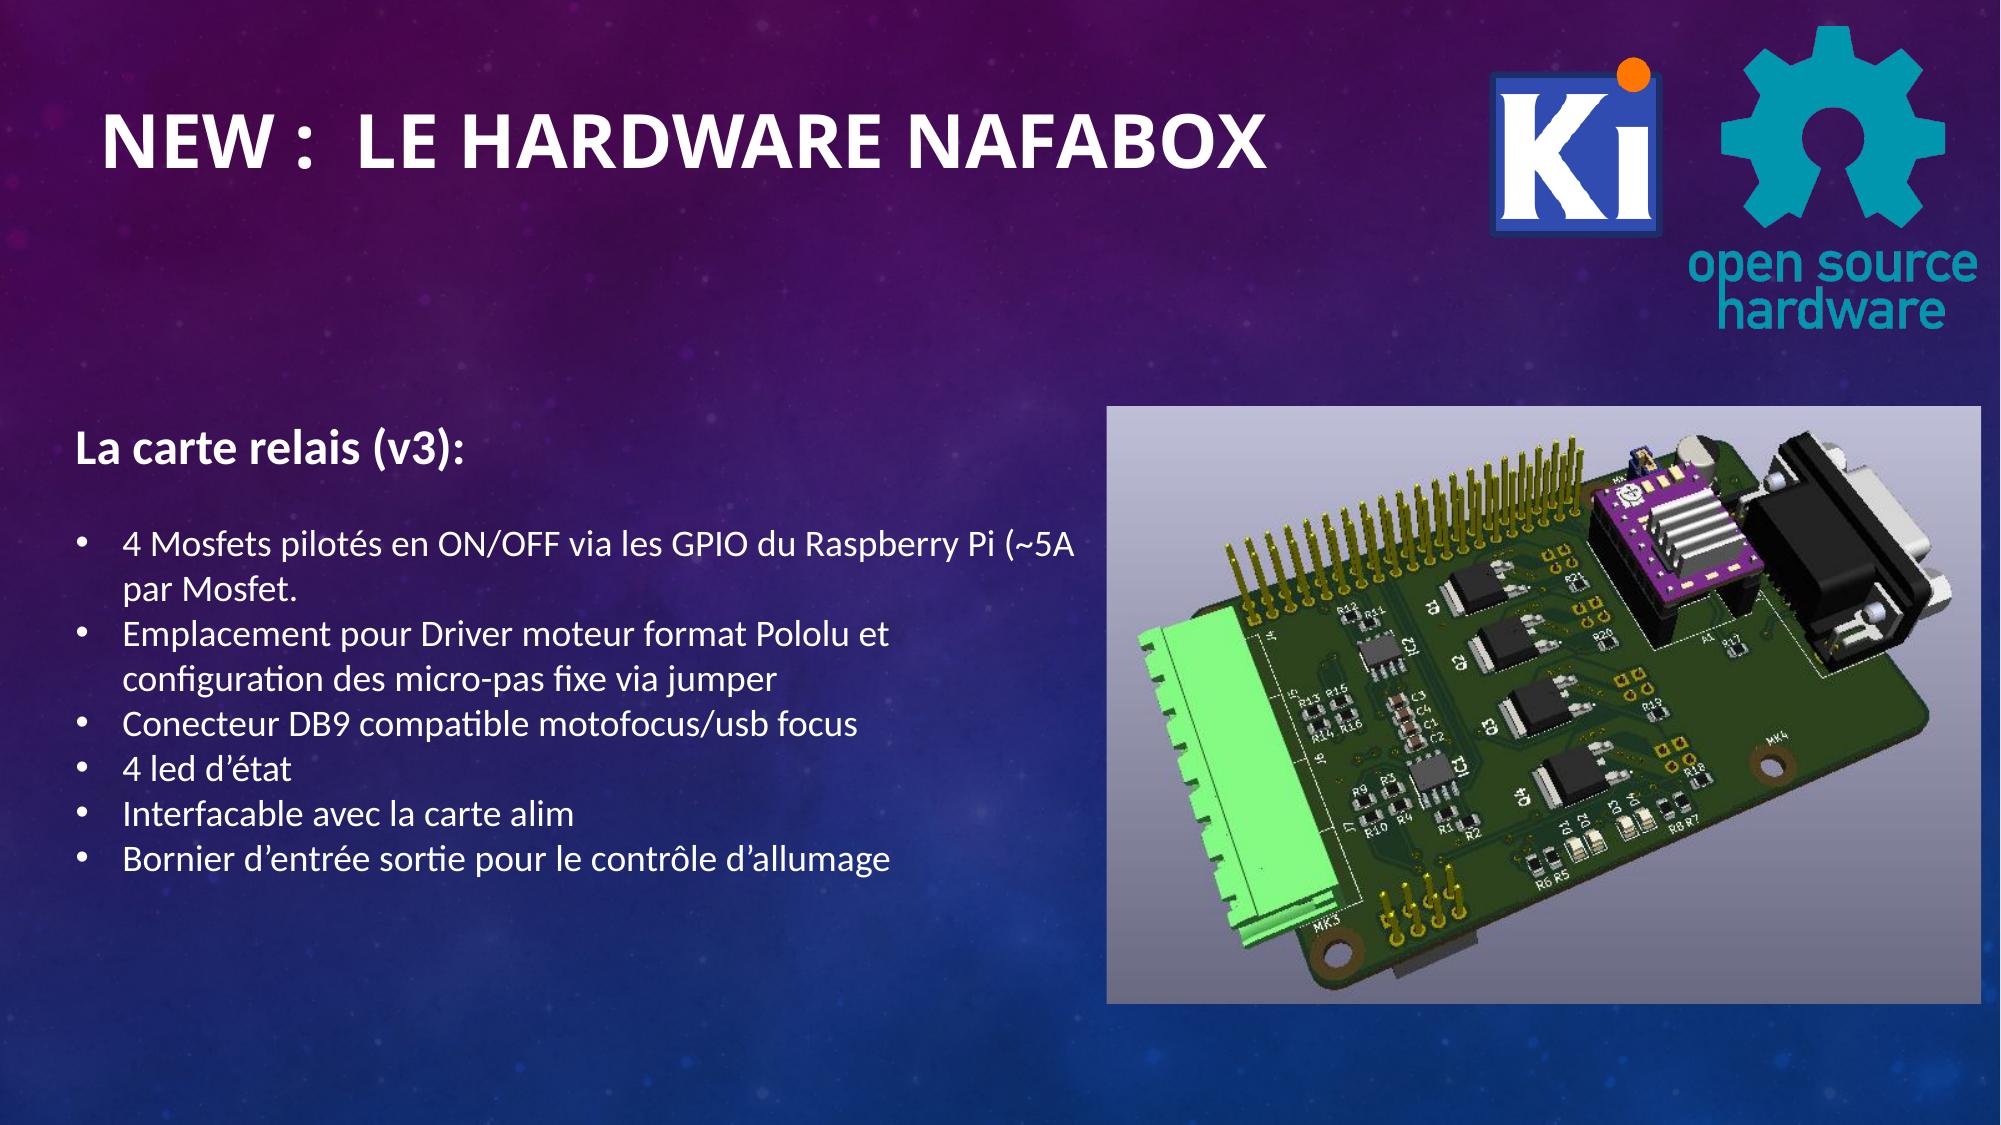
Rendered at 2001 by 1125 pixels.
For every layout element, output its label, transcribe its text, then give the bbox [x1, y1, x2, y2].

picture [0, 0, 2001, 1125]
text_box La carte relais (v3): 4 Mosfets pilotés en ON/OFF via les GPIO du Raspberry Pi (~5A par Mosfet. Emplacement pour Driver moteur format Pololu et configuration des micro-pas fixe via jumper Conecteur DB9 compatible motofocus/usb focus 4 led d’état Interfacable avec la carte alim Bornier d’entrée sortie pour le contrôle d’allumage [60, 406, 1107, 932]
title NEW : Le HarDware NAFABOX [99, 44, 1689, 232]
